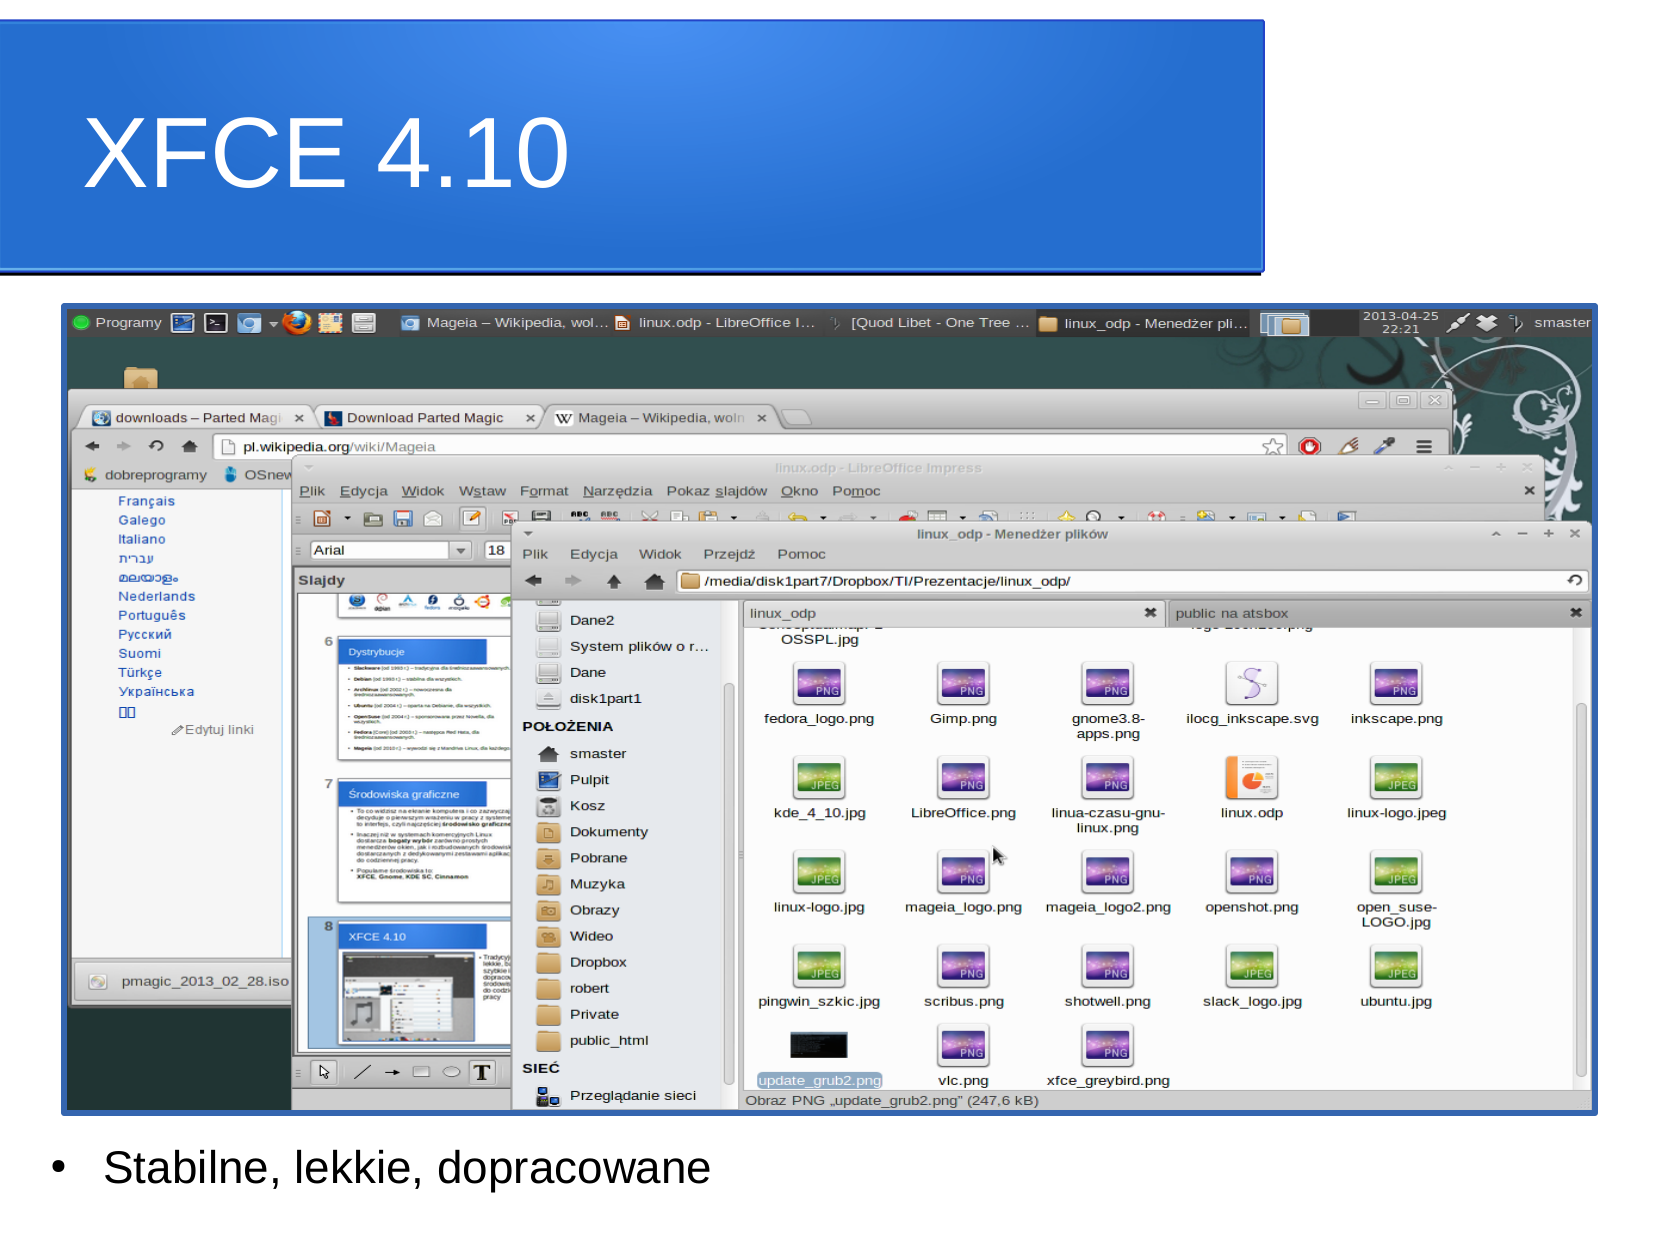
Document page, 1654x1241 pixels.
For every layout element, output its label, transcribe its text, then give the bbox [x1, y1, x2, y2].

title XFCE 4.10 [82, 49, 1250, 257]
picture [67, 309, 1593, 1111]
list Stabilne, lekkie, dopracowane [32, 1141, 1607, 1201]
